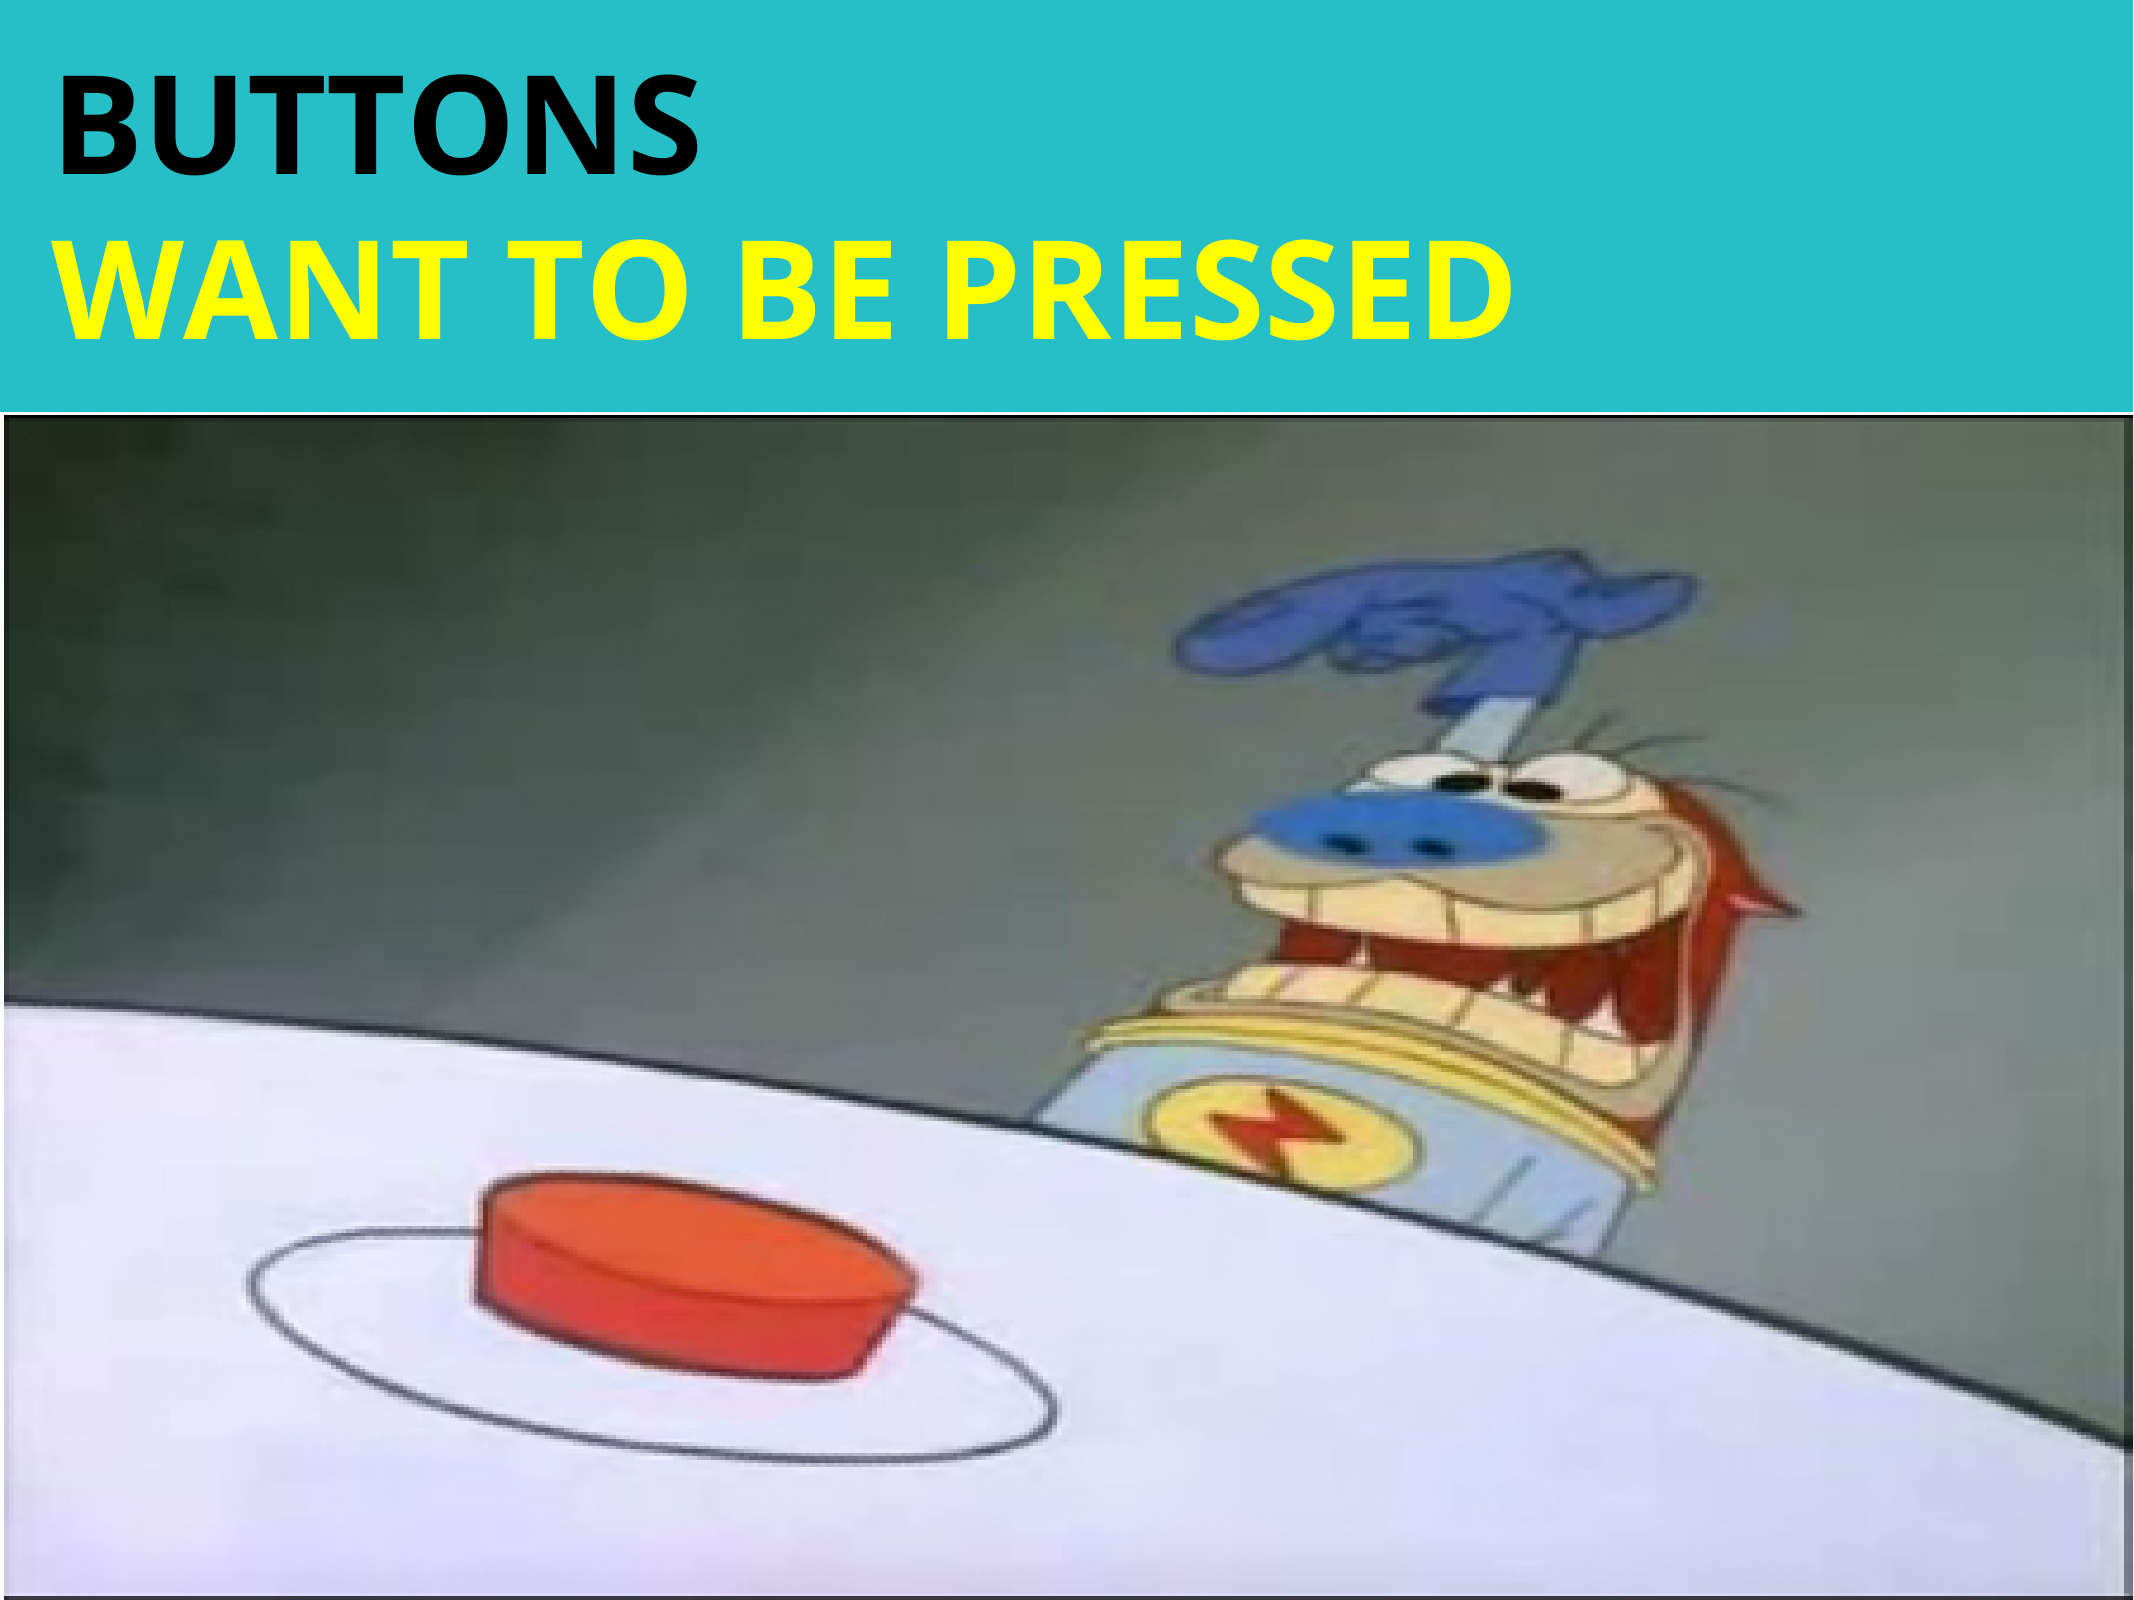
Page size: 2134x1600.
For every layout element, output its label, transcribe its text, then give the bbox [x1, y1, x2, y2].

picture [0, 412, 2134, 1600]
text_box BUTTONS WANT TO BE PRESSED [41, 37, 2134, 412]
